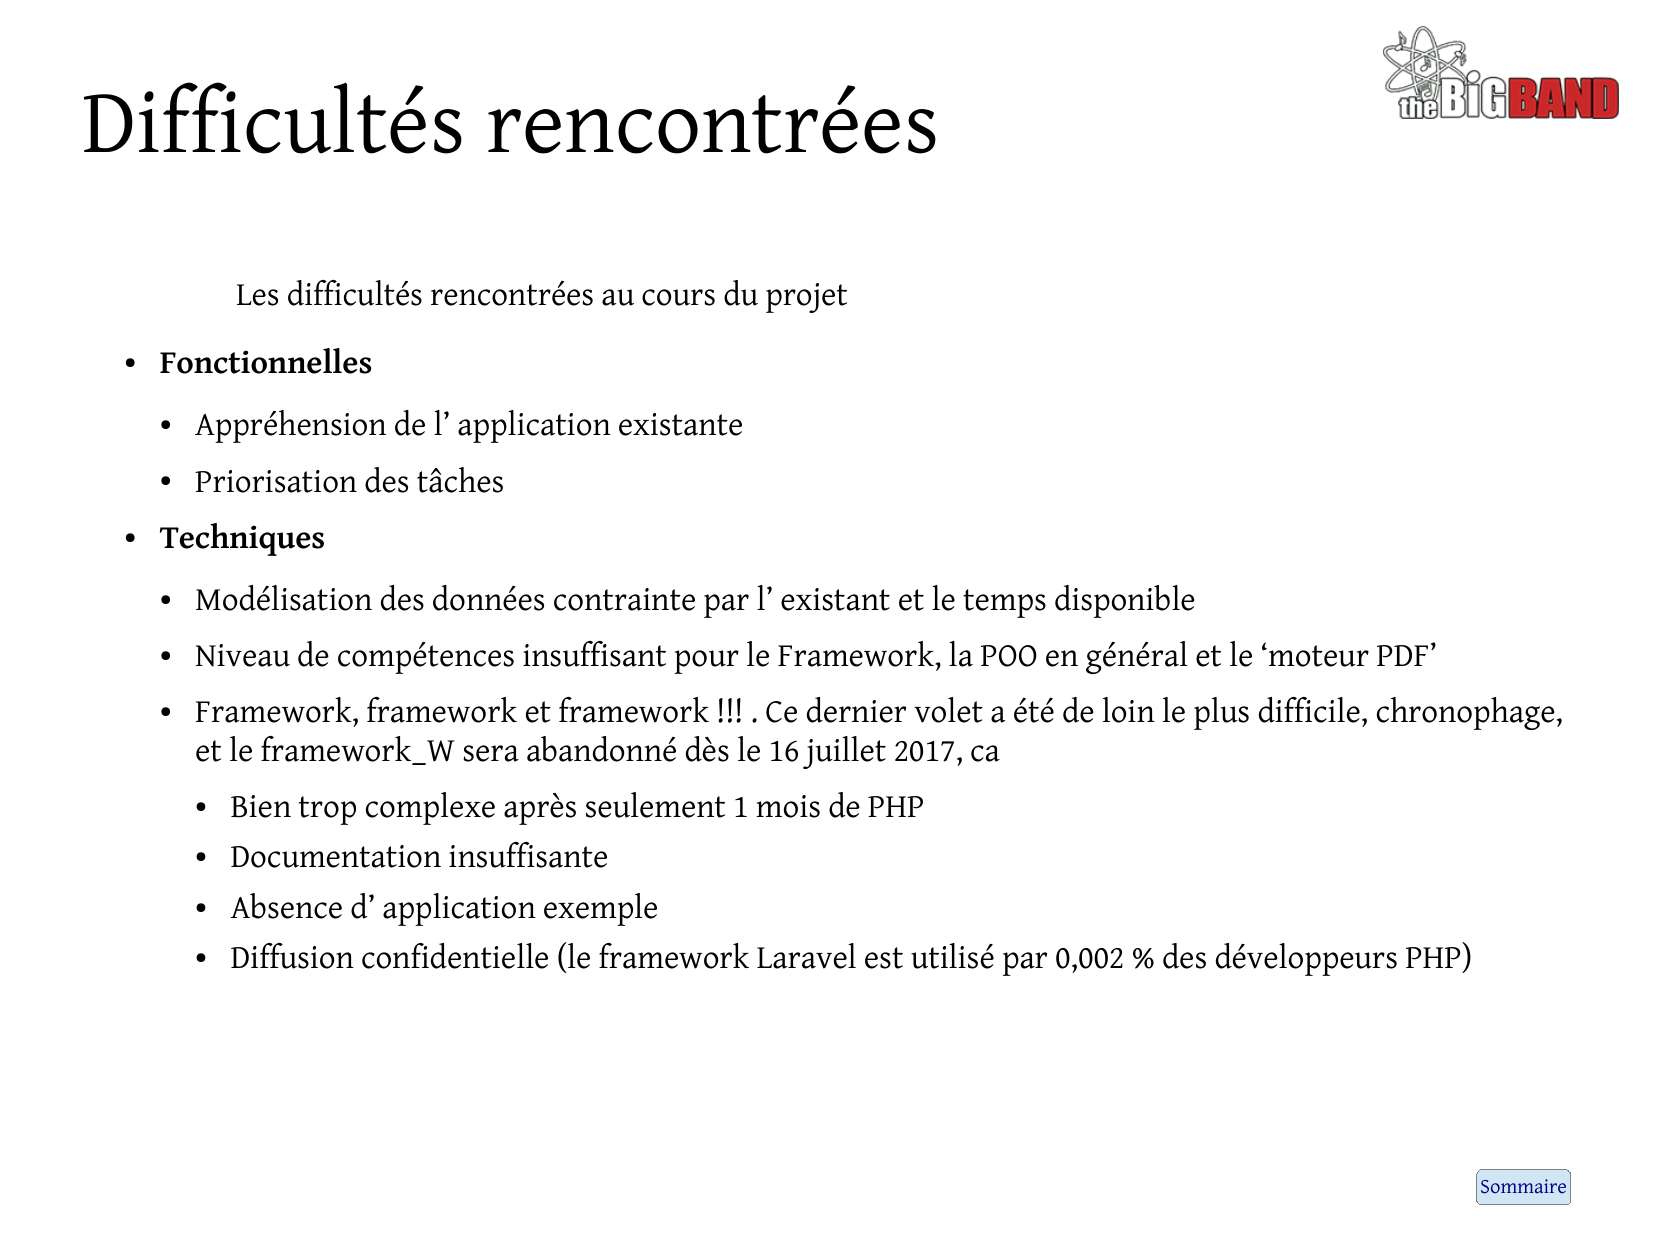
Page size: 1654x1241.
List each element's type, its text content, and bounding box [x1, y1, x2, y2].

text_box Sommaire [1476, 1169, 1571, 1205]
list Les difficultés rencontrées au cours du projet Fonctionnelles Appréhension de l’ application existante Priorisation des tâches Techniques Modélisation des données contrainte par l’ existant et le temps disponible Niveau de compétences insuffisant pour le Framework, la POO en général et le ‘moteur PDF’ Framework, framework et framework !!! . Ce dernier volet a été de loin le plus difficile, chronophage, et le framework_W sera abandonné dès le 16 juillet 2017, ca Bien trop complexe après seulement 1 mois de PHP Documentation insuffisante Absence d’ application exemple Diffusion confidentielle (le framework Laravel est utilisé par 0,002 % des développeurs PHP) [88, 189, 1578, 1029]
picture [1383, 26, 1619, 119]
title Difficultés rencontrées [82, 49, 1571, 201]
